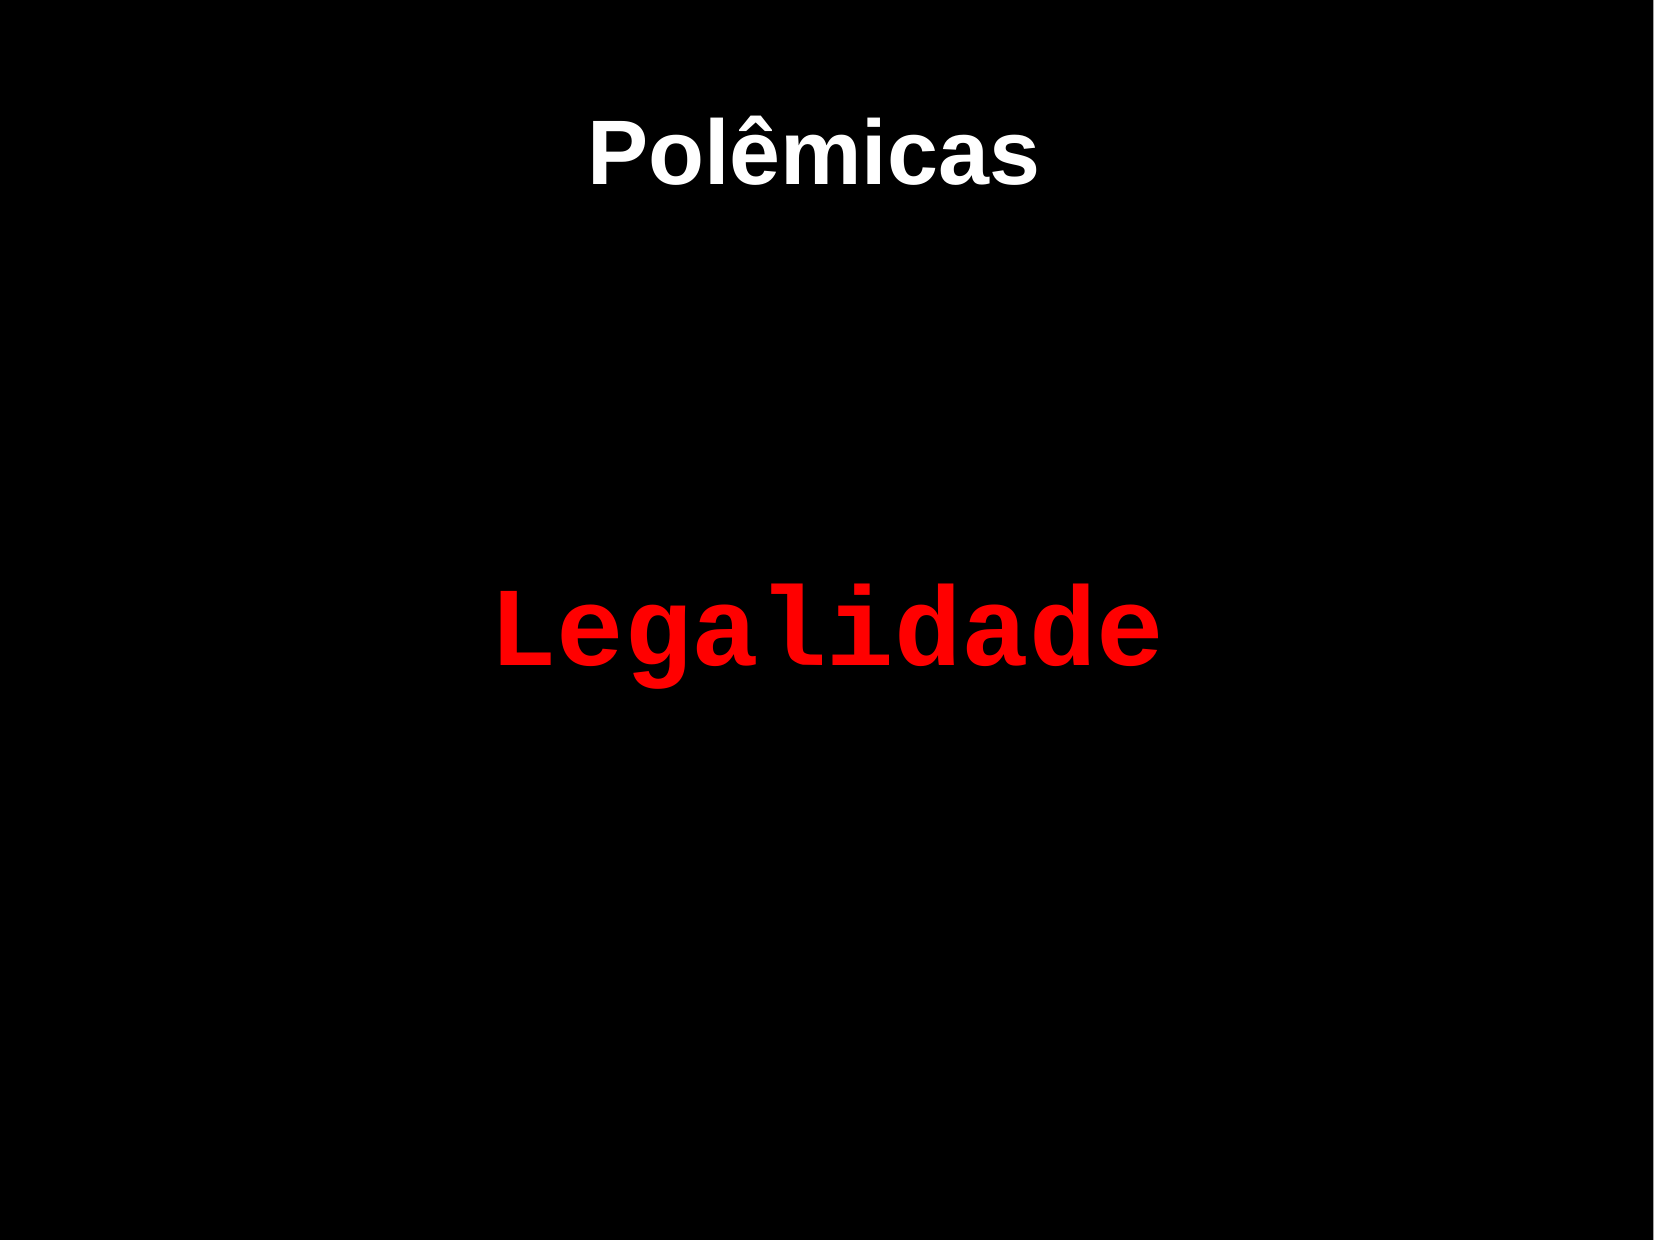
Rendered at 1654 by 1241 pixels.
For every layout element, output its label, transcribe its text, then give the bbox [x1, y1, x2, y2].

title Polêmicas [82, 49, 1571, 257]
subtitle Legalidade [82, 290, 1571, 1109]
